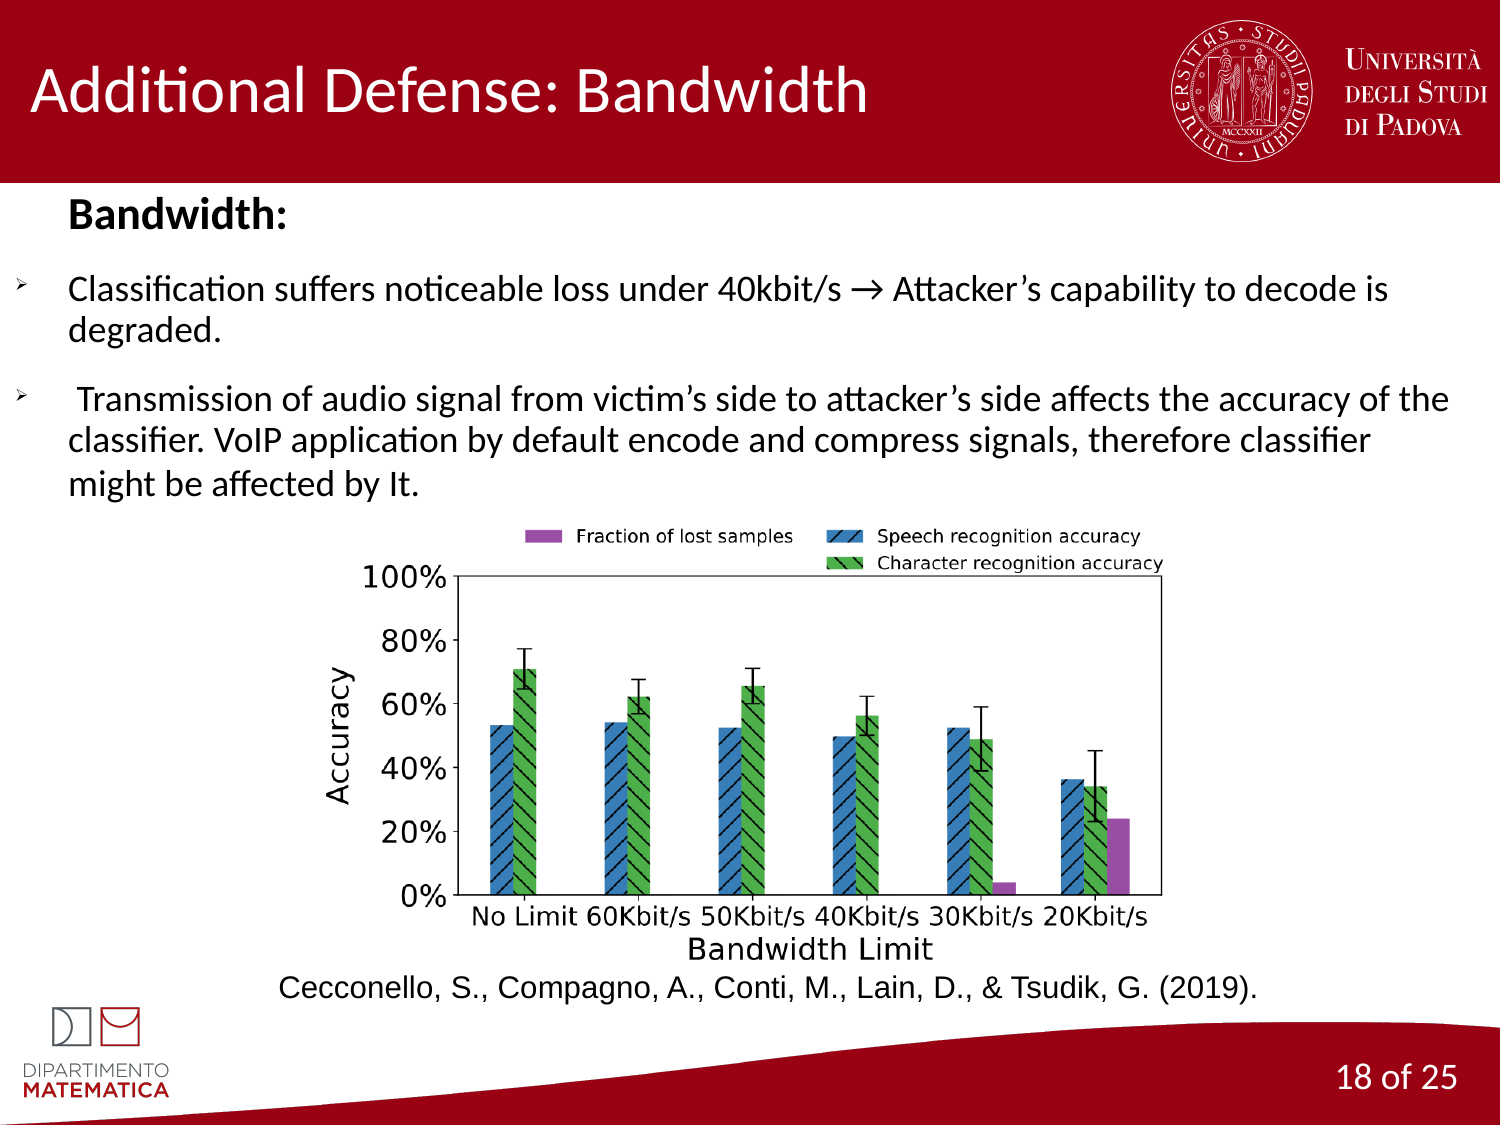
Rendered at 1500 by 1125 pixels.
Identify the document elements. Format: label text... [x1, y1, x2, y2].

list Bandwidth: Classification suffers noticeable loss under 40kbit/s → Attacker’s capability to decode is degraded. Transmission of audio signal from victim’s side to attacker’s side affects the accuracy of the classifier. VoIP application by default encode and compress signals, therefore classifier might be affected by It. [0, 182, 1472, 390]
text_box Cecconello, S., Compagno, A., Conti, M., Lain, D., & Tsudik, G. (2019). [263, 963, 1374, 1013]
slide_number <number> of 25 [1136, 1044, 1474, 1104]
picture [304, 510, 1195, 963]
picture [1171, 20, 1487, 162]
picture [0, 1007, 1500, 1125]
title Additional Defense: Bandwidth [0, 0, 1159, 182]
